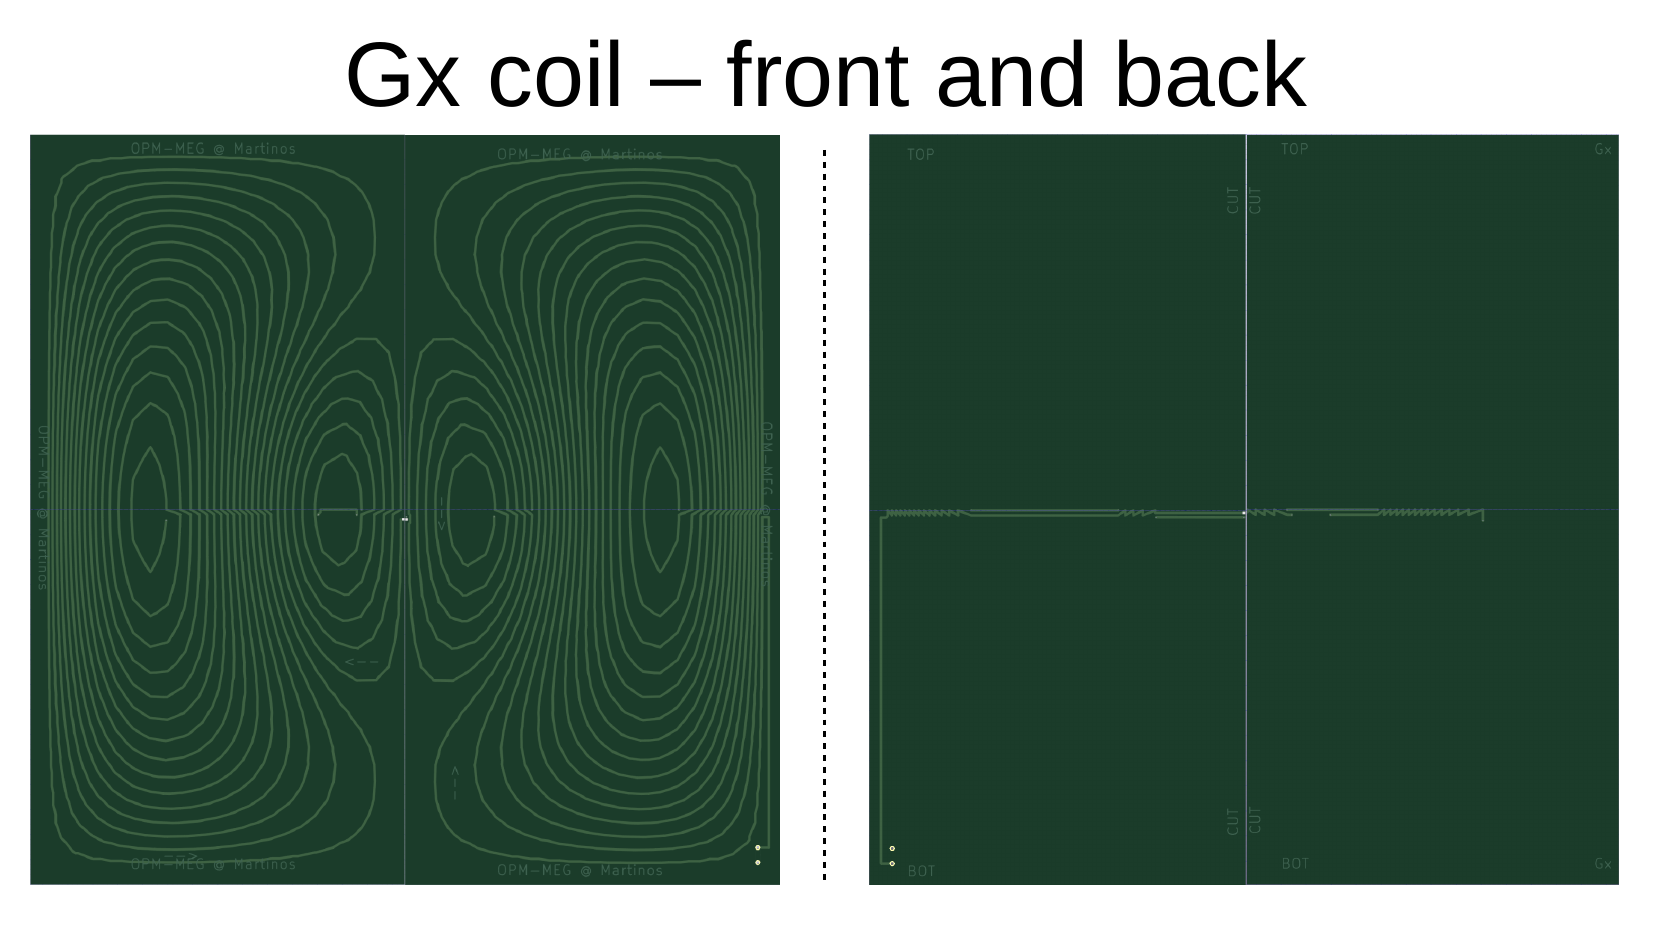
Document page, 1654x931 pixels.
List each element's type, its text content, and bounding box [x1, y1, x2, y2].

picture [869, 134, 1619, 885]
title Gx coil – front and back [82, 0, 1571, 153]
picture [29, 134, 780, 885]
